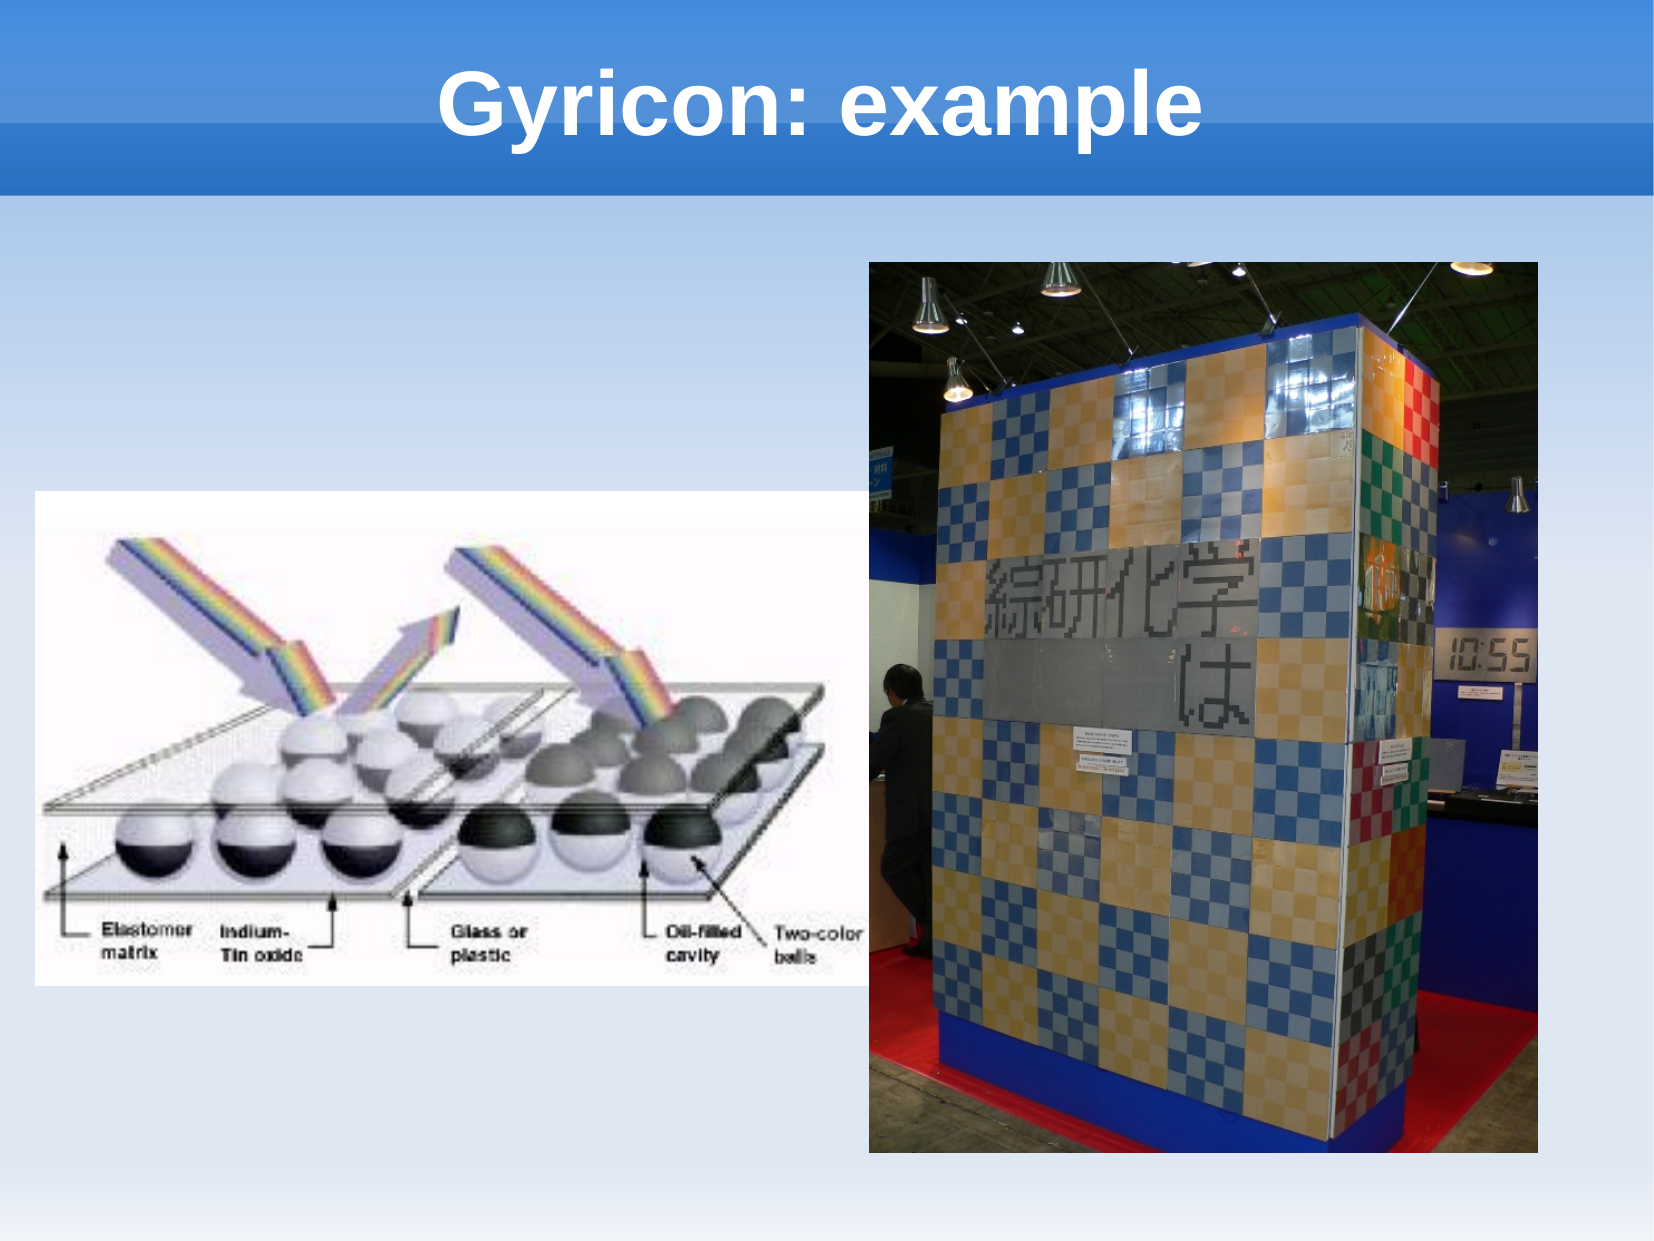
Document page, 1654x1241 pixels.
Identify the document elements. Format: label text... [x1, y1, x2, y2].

picture [0, 0, 1654, 1241]
title Gyricon: example [76, 7, 1565, 200]
